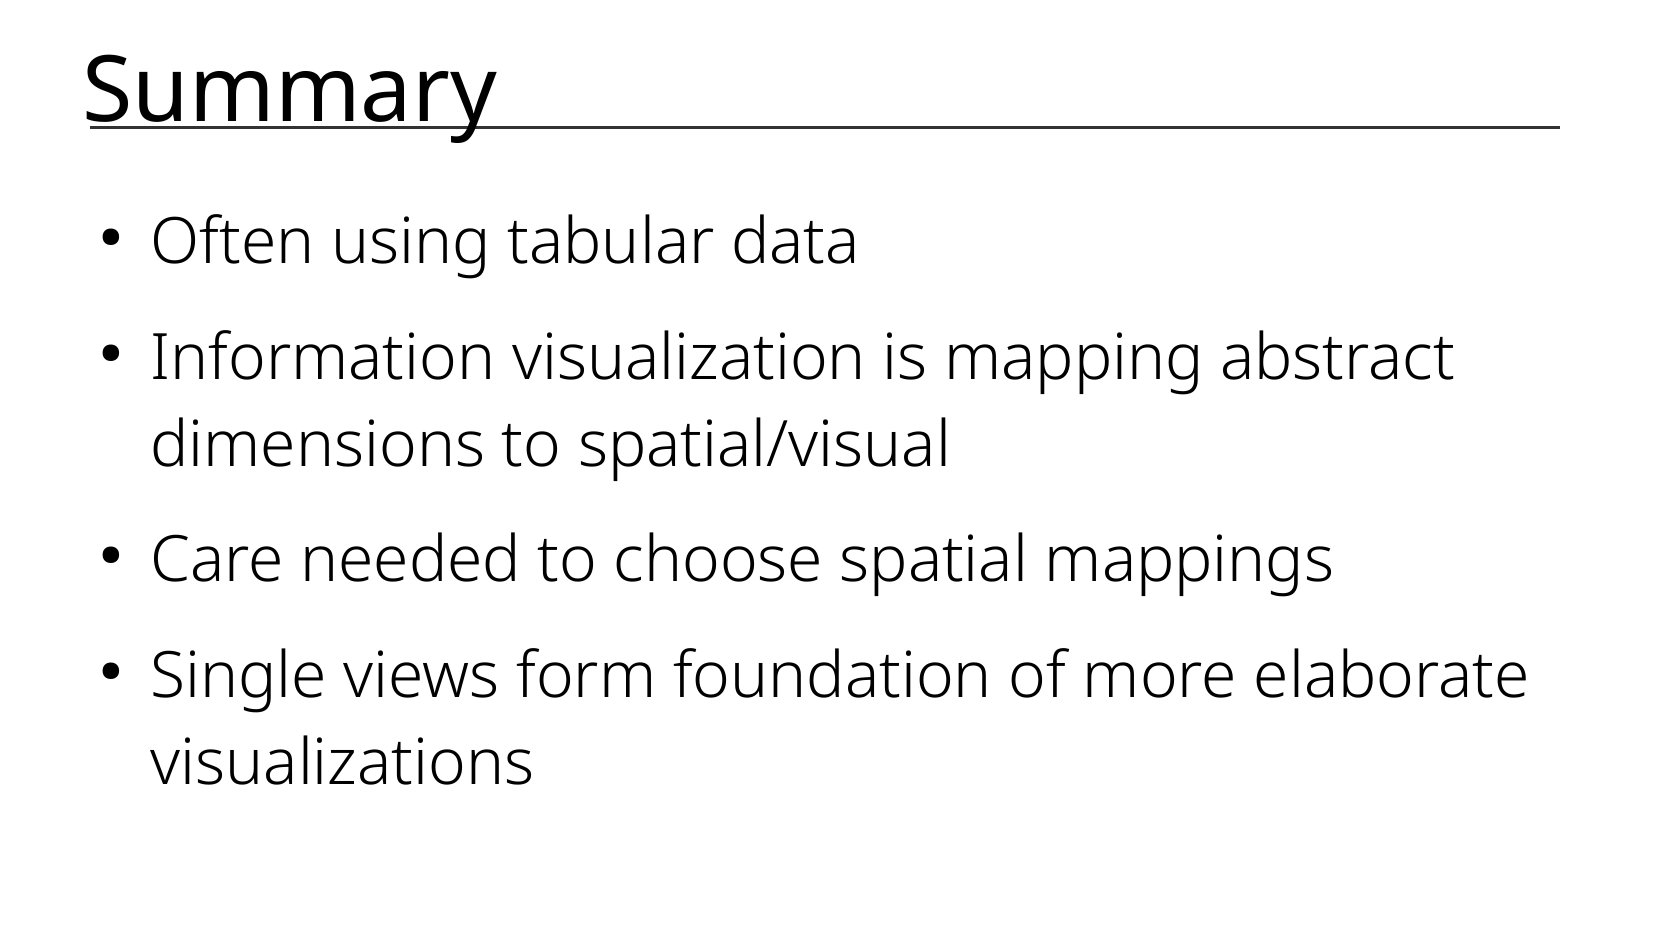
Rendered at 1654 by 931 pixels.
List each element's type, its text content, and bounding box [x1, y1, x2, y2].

list Often using tabular data Information visualization is mapping abstract dimensions to spatial/visual Care needed to choose spatial mappings Single views form foundation of more elaborate visualizations [82, 195, 1571, 811]
title Summary [82, 32, 1571, 140]
